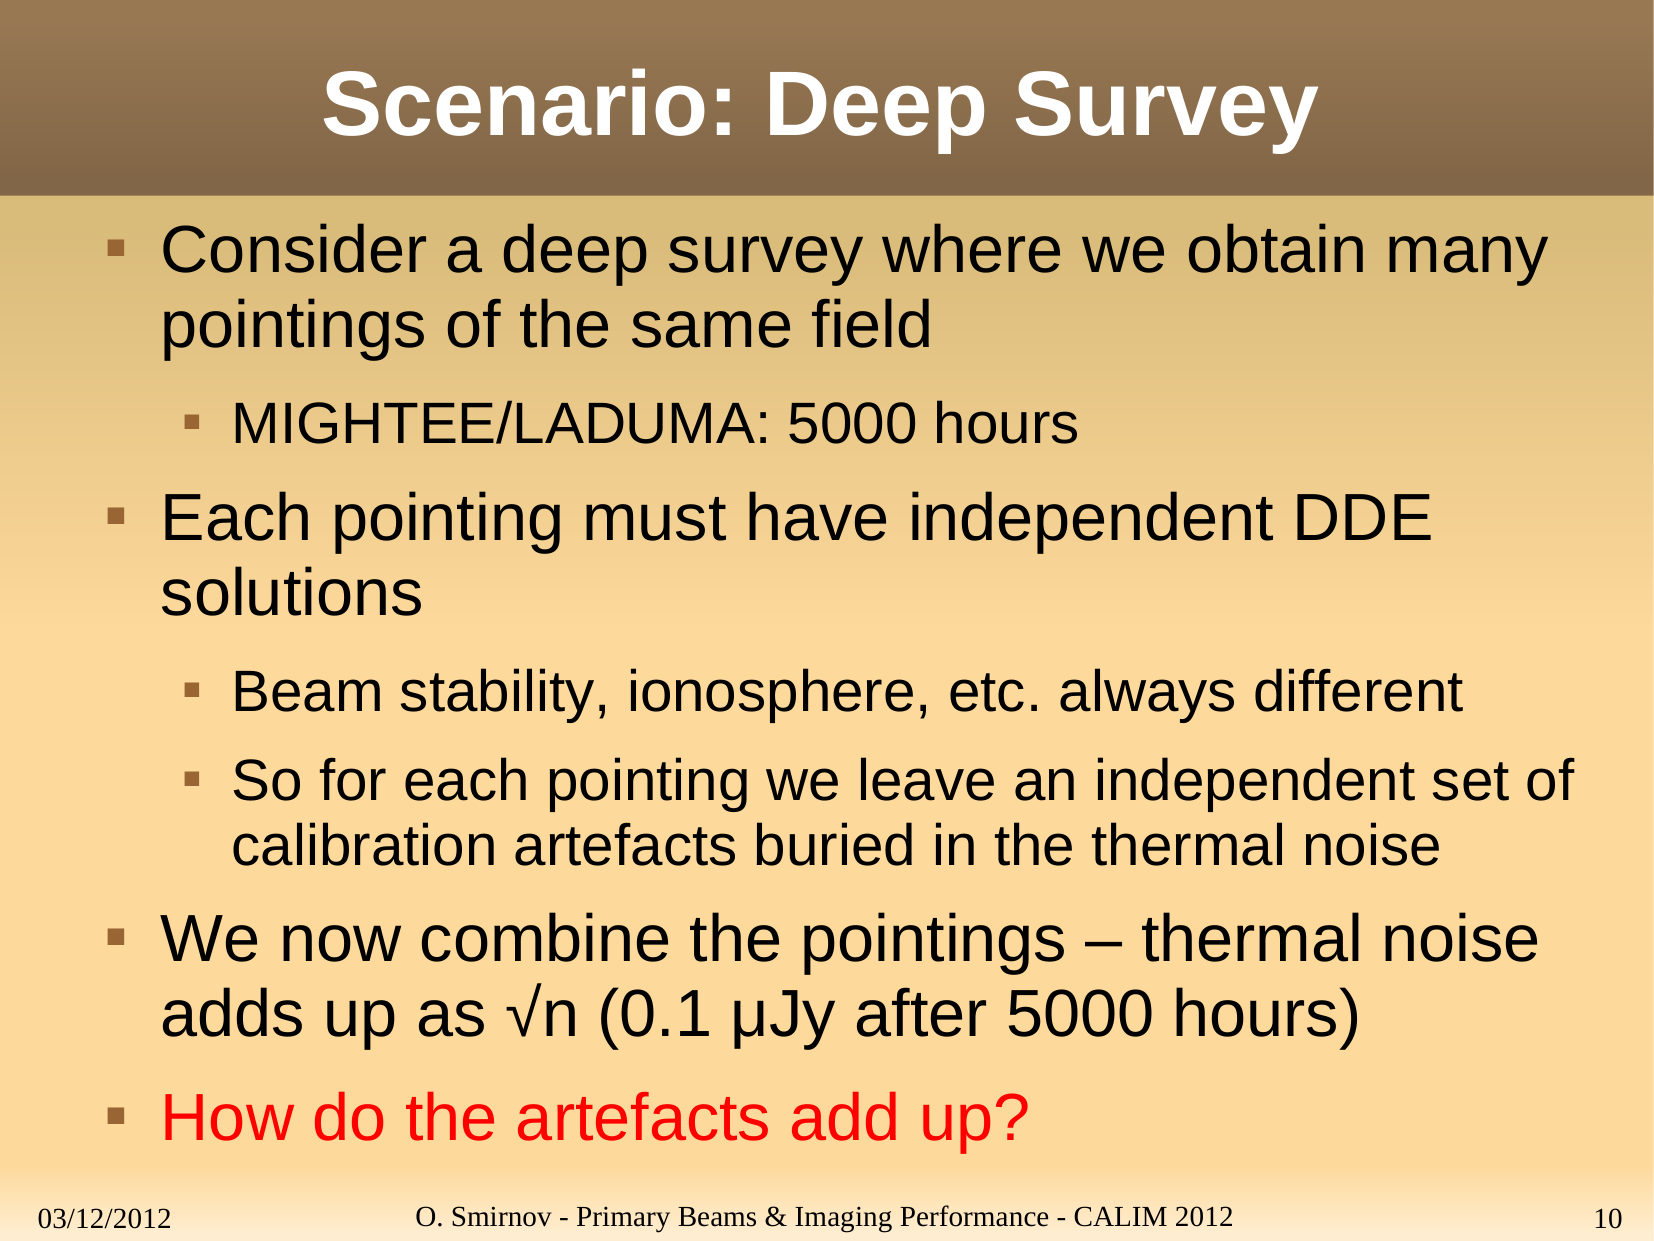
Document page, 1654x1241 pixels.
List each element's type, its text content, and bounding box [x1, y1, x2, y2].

title Scenario: Deep Survey [76, 0, 1565, 208]
list Consider a deep survey where we obtain many pointings of the same field MIGHTEE/LADUMA: 5000 hours Each pointing must have independent DDE solutions Beam stability, ionosphere, etc. always different So for each pointing we leave an independent set of calibration artefacts buried in the thermal noise We now combine the pointings – thermal noise adds up as √n (0.1 μJy after 5000 hours) How do the artefacts add up? [90, 212, 1579, 1156]
picture [0, 0, 1654, 1241]
